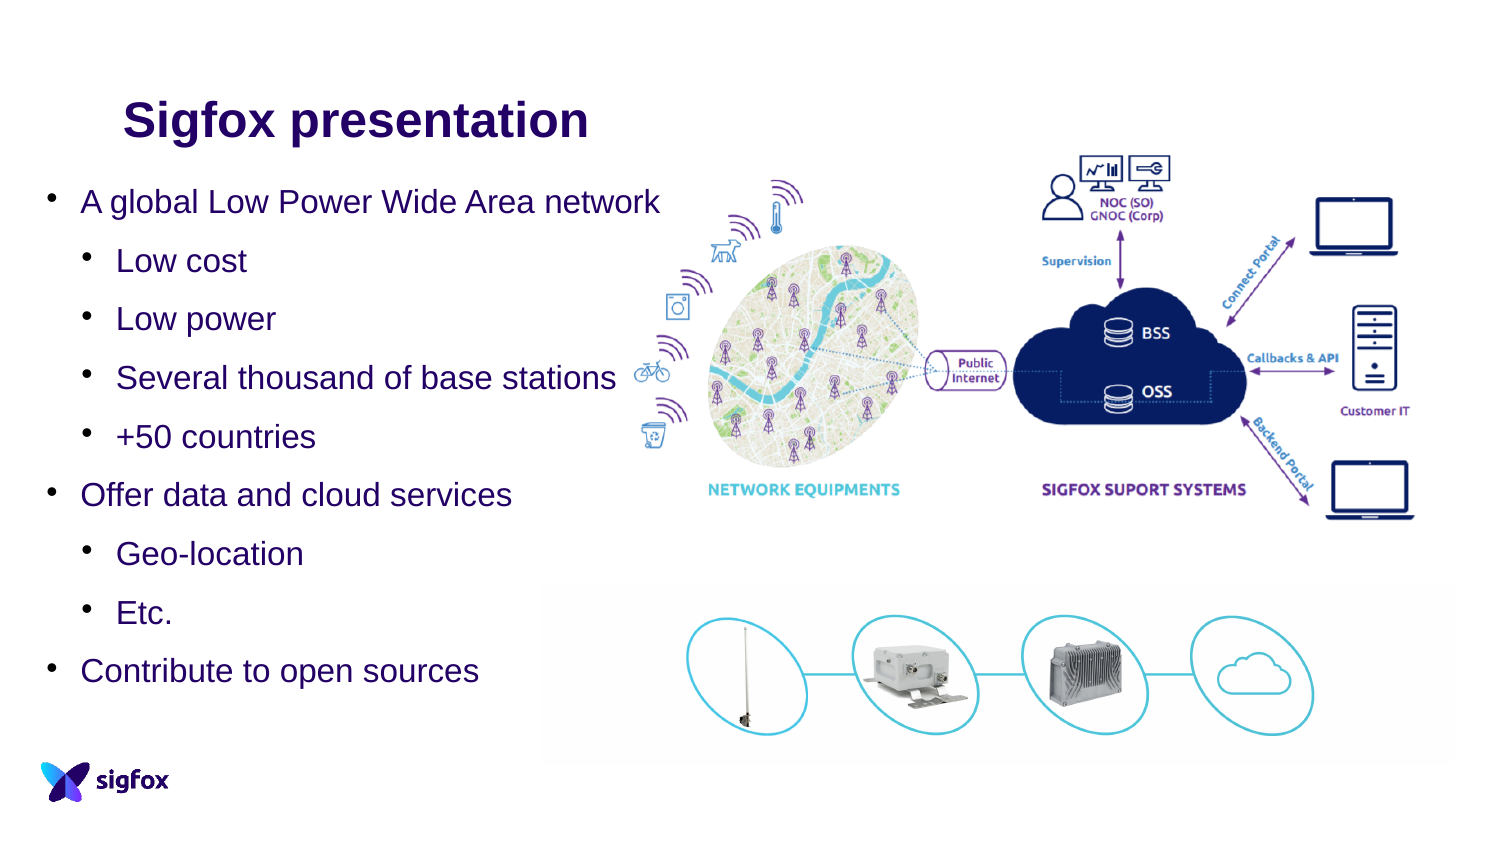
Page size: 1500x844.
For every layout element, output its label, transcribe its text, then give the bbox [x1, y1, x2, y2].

picture [36, 760, 174, 803]
text_box Sigfox presentation [122, 87, 1358, 142]
picture [570, 143, 1470, 525]
picture [540, 583, 1455, 765]
text_box A global Low Power Wide Area network Low cost Low power Several thousand of base stations +50 countries Offer data and cloud services Geo-location Etc. Contribute to open sources [45, 180, 705, 661]
